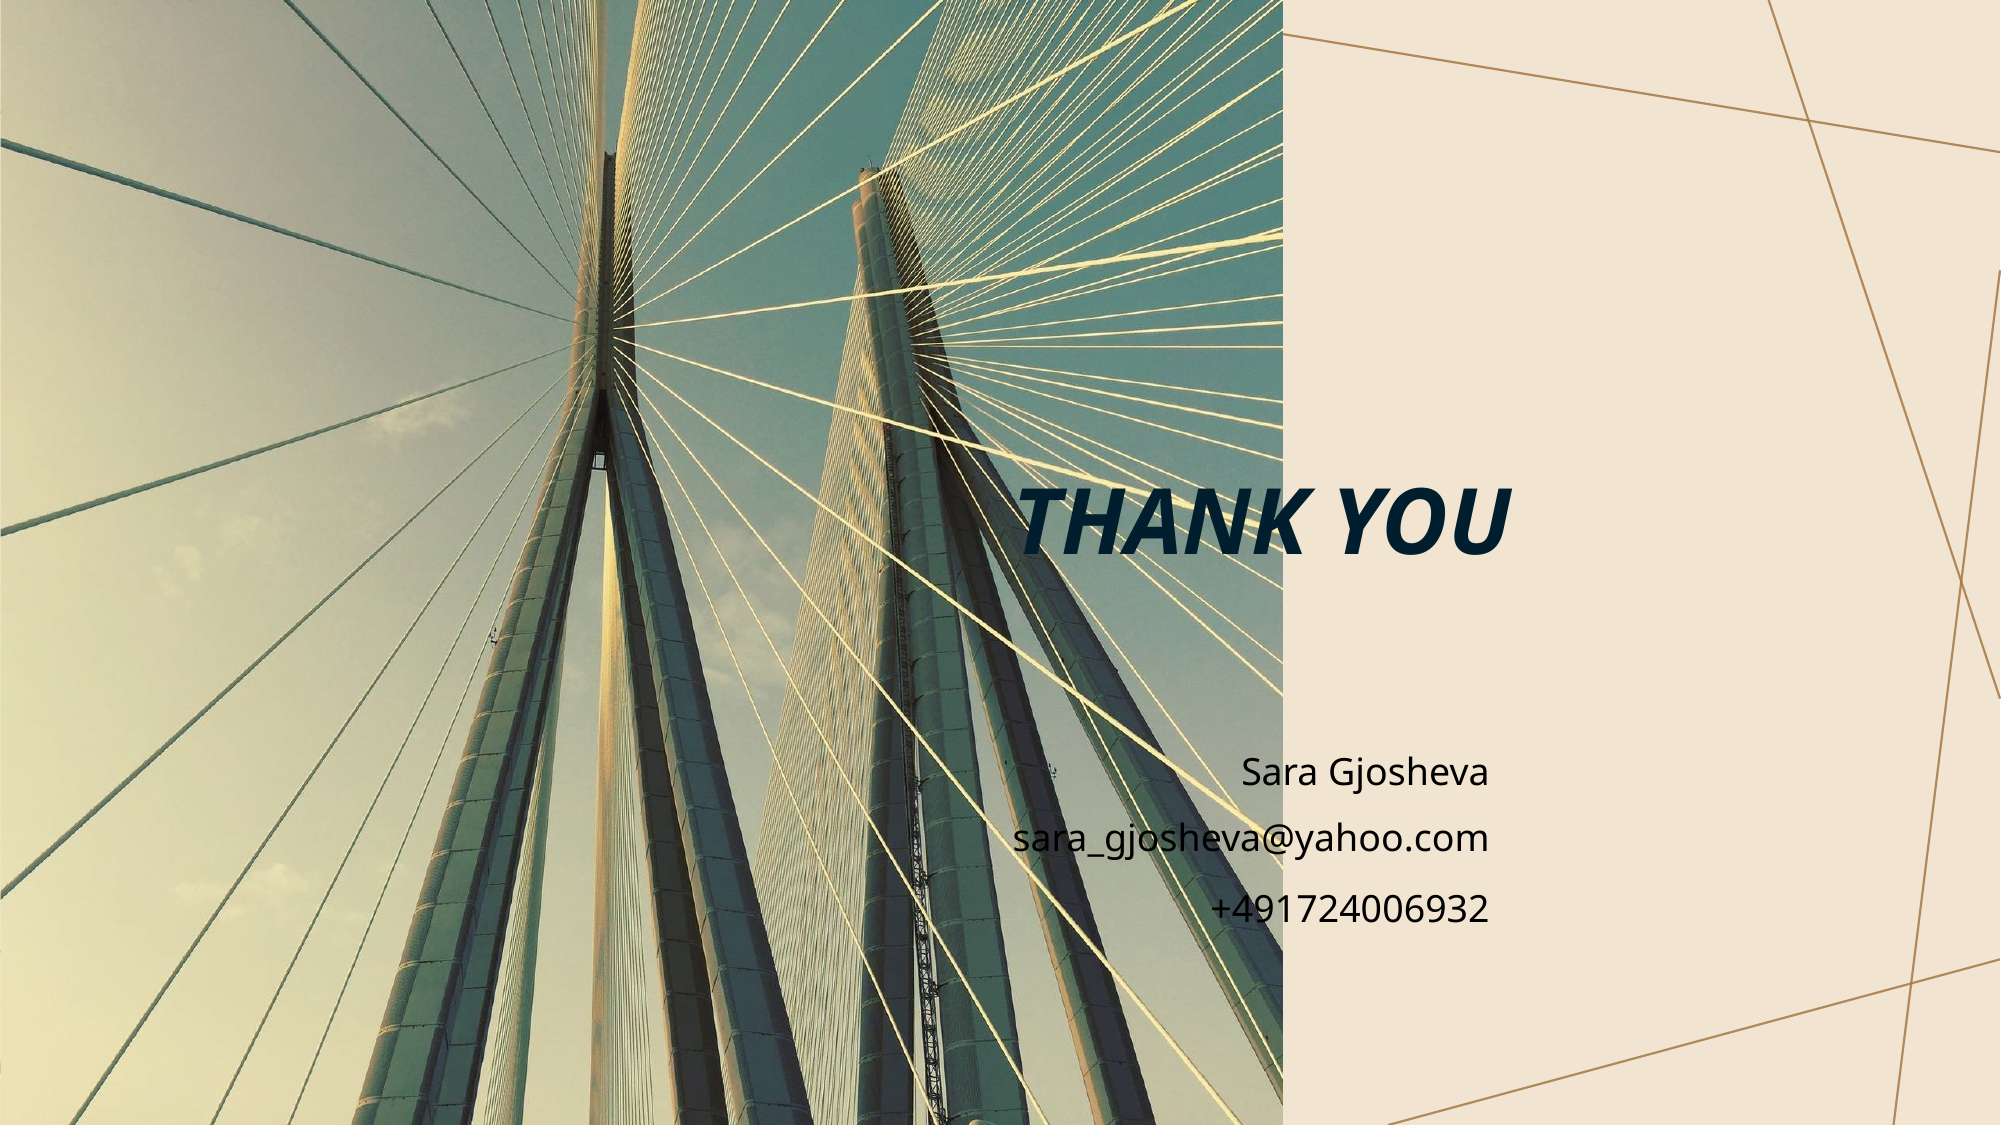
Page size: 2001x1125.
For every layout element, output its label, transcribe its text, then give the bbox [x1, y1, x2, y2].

list Sara Gjosheva sara_gjosheva@yahoo.com +491724006932 [997, 740, 1802, 1006]
title THANK YOU [997, 120, 1802, 582]
picture [0, 0, 1283, 1125]
